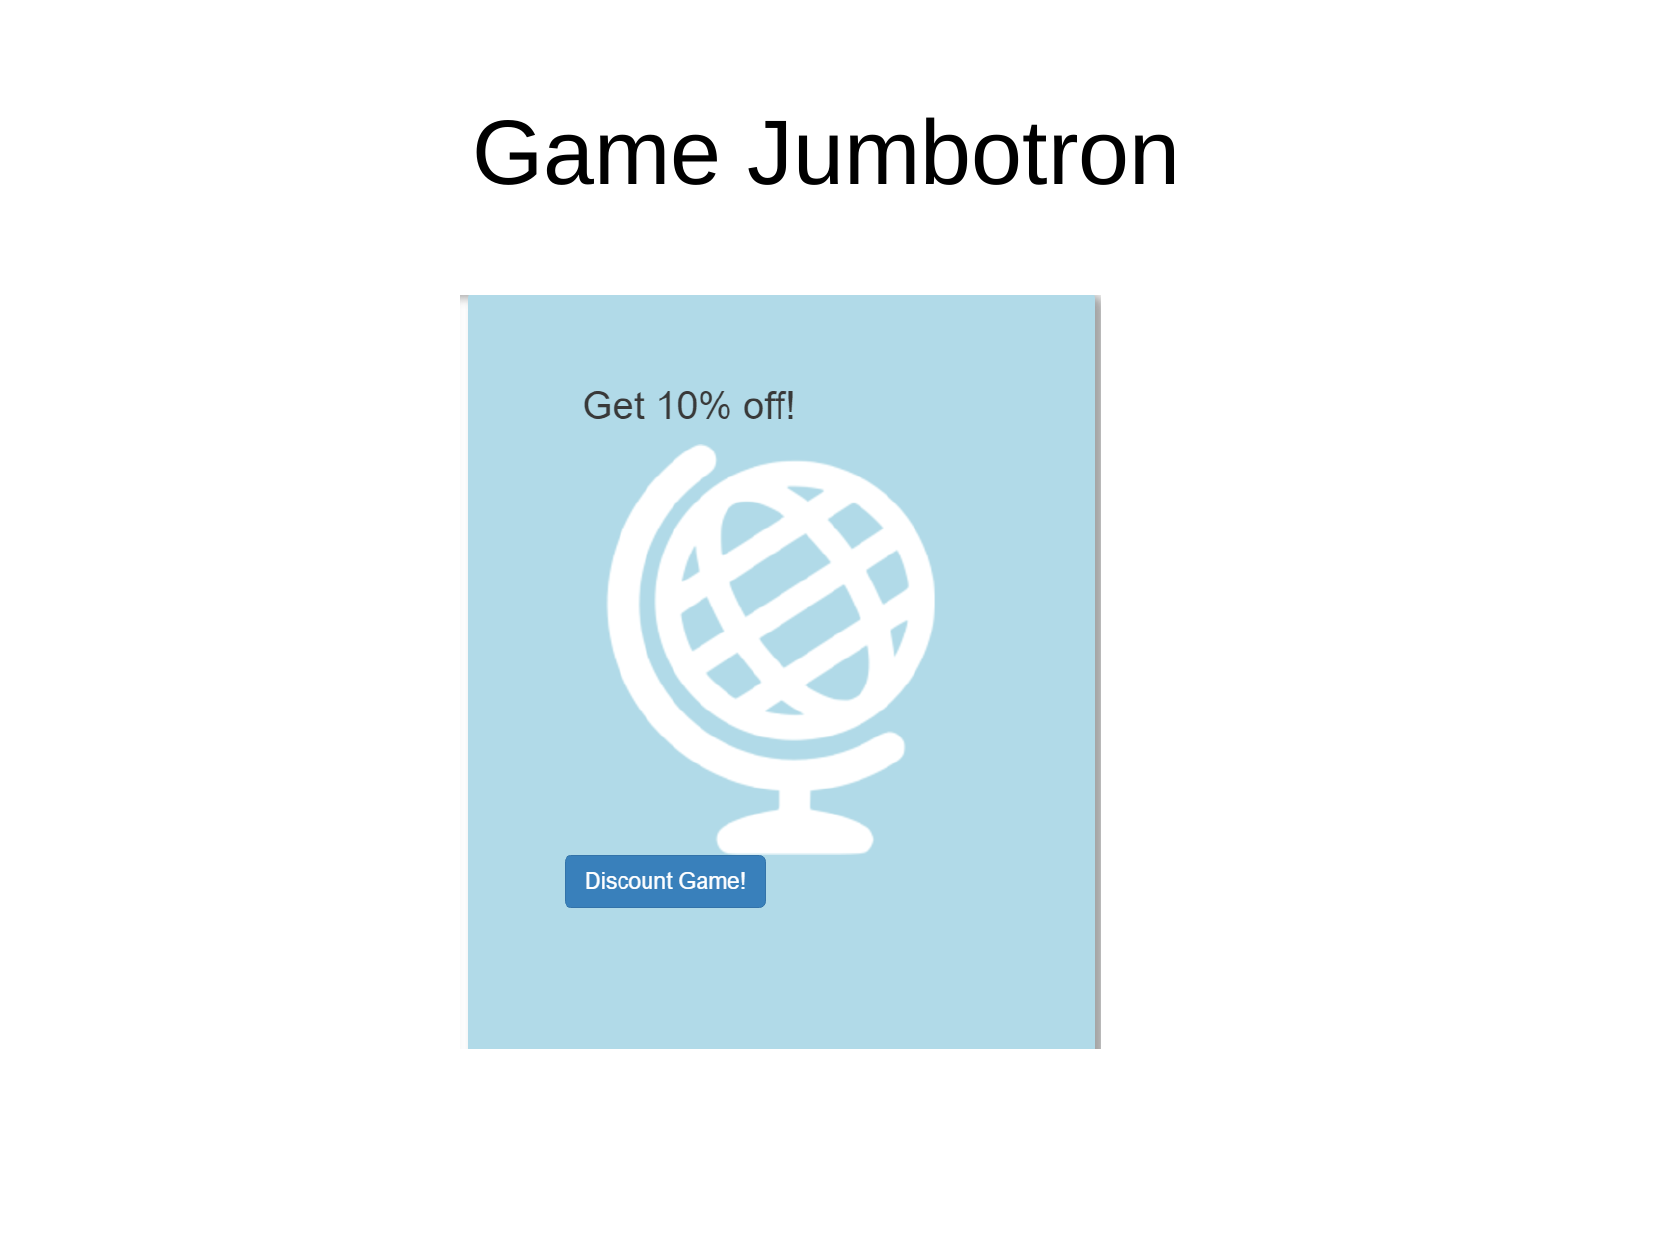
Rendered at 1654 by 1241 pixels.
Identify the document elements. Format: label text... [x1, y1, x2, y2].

picture [460, 295, 1101, 1049]
title Game Jumbotron [82, 49, 1571, 257]
